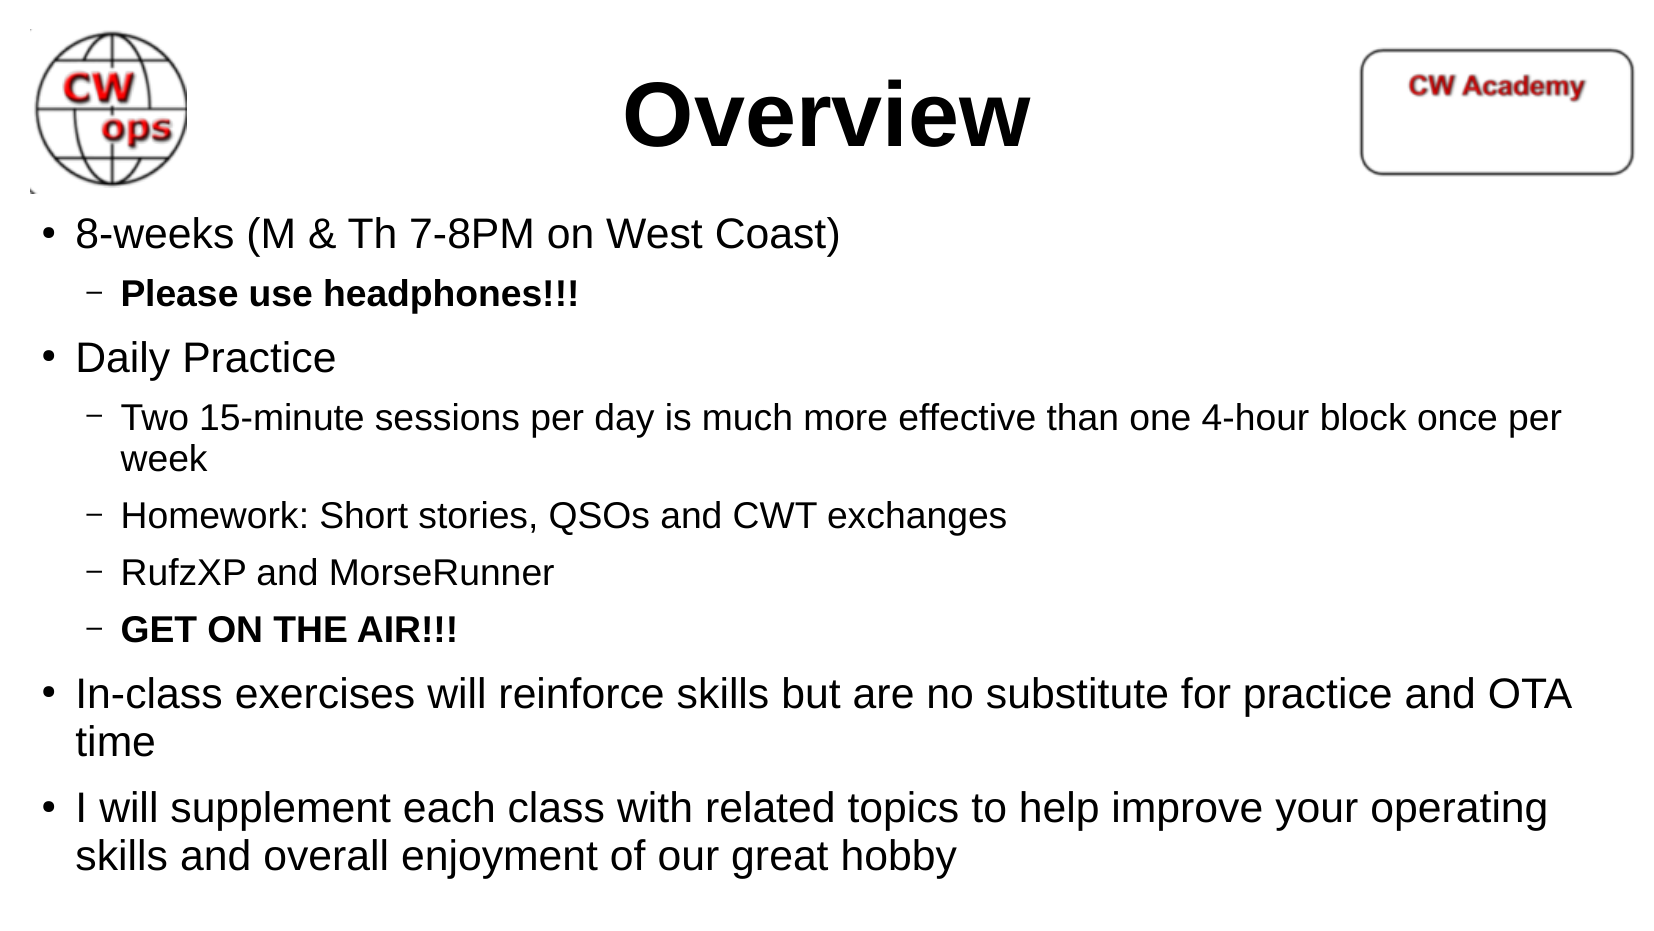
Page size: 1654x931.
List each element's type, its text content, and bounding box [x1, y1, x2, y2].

picture [1571, 37, 1640, 186]
title Overview [82, 37, 1571, 193]
list 8-weeks (M & Th 7-8PM on West Coast) Please use headphones!!! Daily Practice Two 15-minute sessions per day is much more effective than one 4-hour block once per week Homework: Short stories, QSOs and CWT exchanges RufzXP and MorseRunner GET ON THE AIR!!! In-class exercises will reinforce skills but are no substitute for practice and OTA time I will supplement each class with related topics to help improve your operating skills and overall enjoyment of our great hobby [30, 210, 1591, 886]
picture [30, 29, 187, 194]
